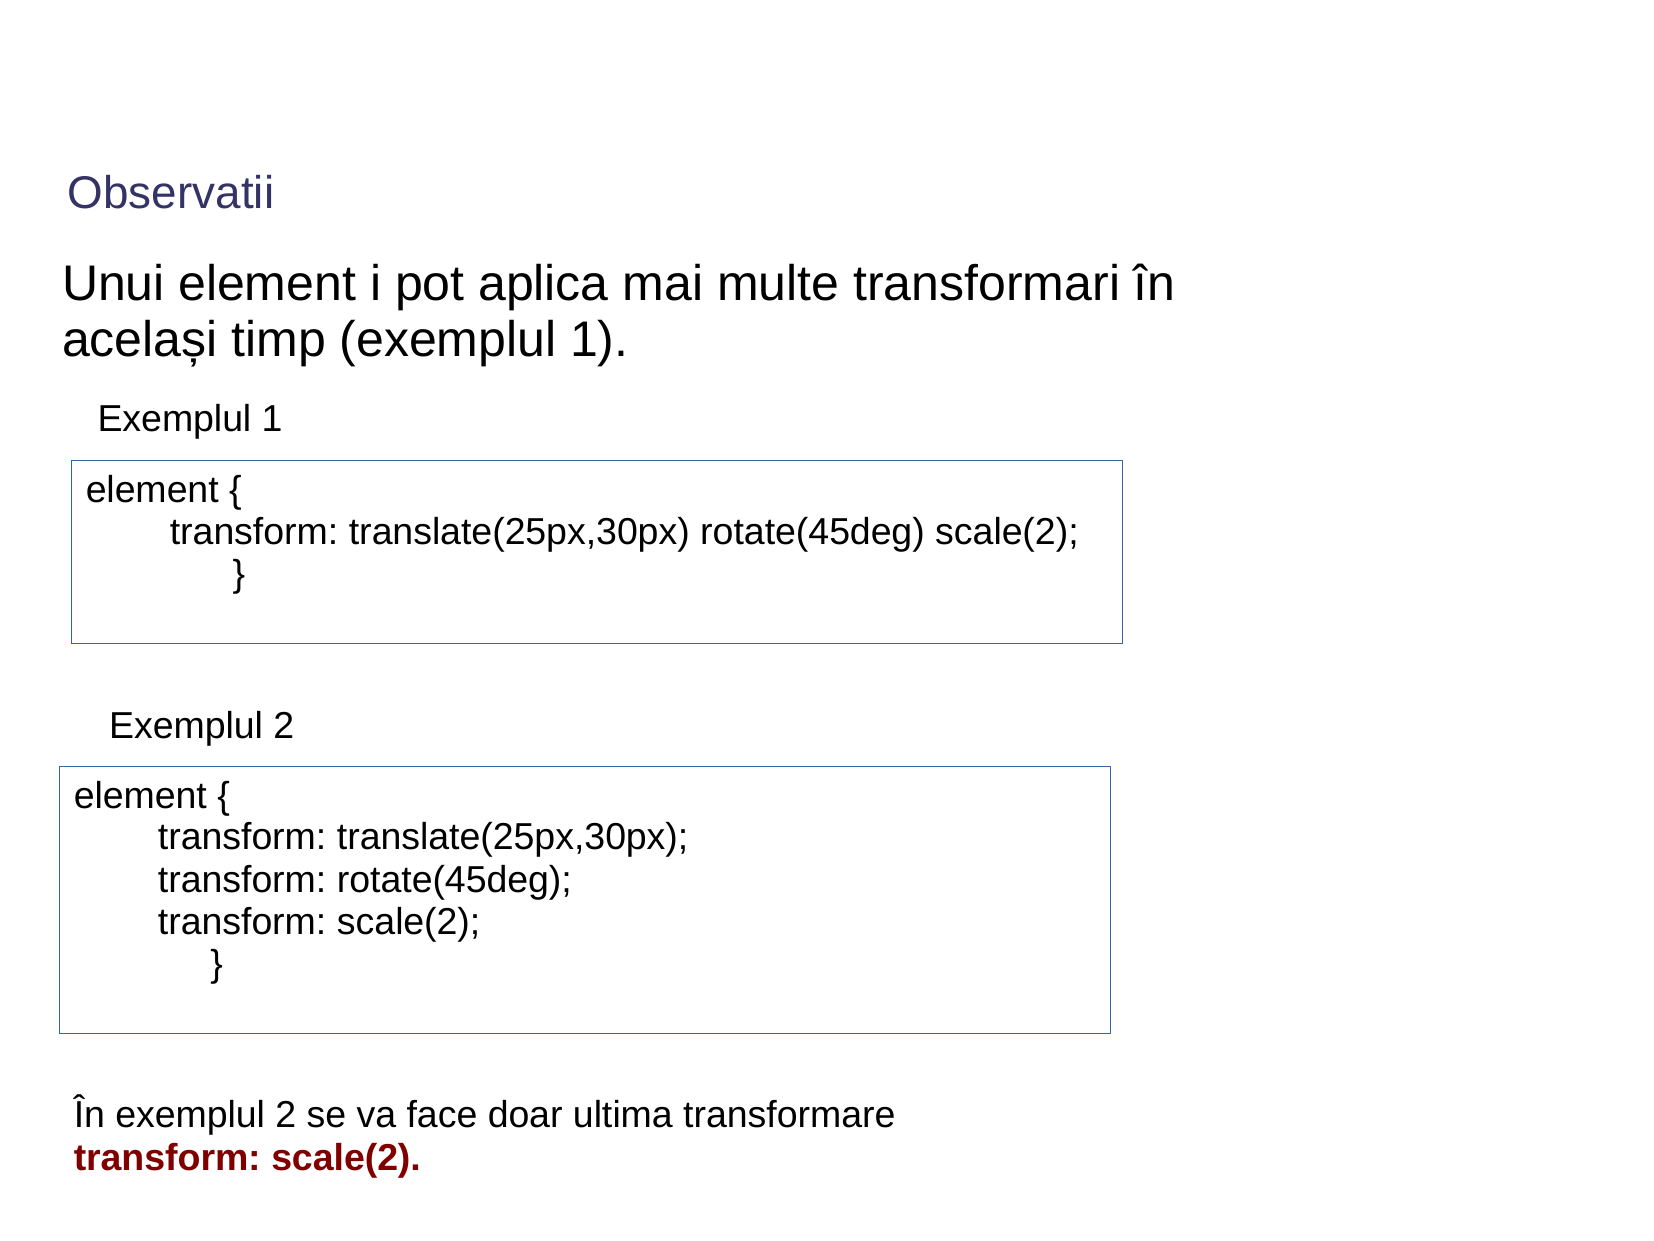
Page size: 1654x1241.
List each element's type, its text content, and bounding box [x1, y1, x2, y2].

text_box În exemplul 2 se va face doar ultima transformare transform: scale(2). [59, 1086, 1134, 1186]
text_box Exemplul 2 [94, 696, 310, 754]
text_box element { transform: translate(25px,30px) rotate(45deg) scale(2); } [71, 460, 1123, 644]
text_box Unui element i pot aplica mai multe transformari în același timp (exemplul 1). [47, 248, 1195, 375]
text_box element { transform: translate(25px,30px); transform: rotate(45deg); transform: scale(2); } [59, 766, 1111, 1034]
text_box Exemplul 1 [82, 389, 298, 447]
text_box Observatii [53, 159, 337, 226]
